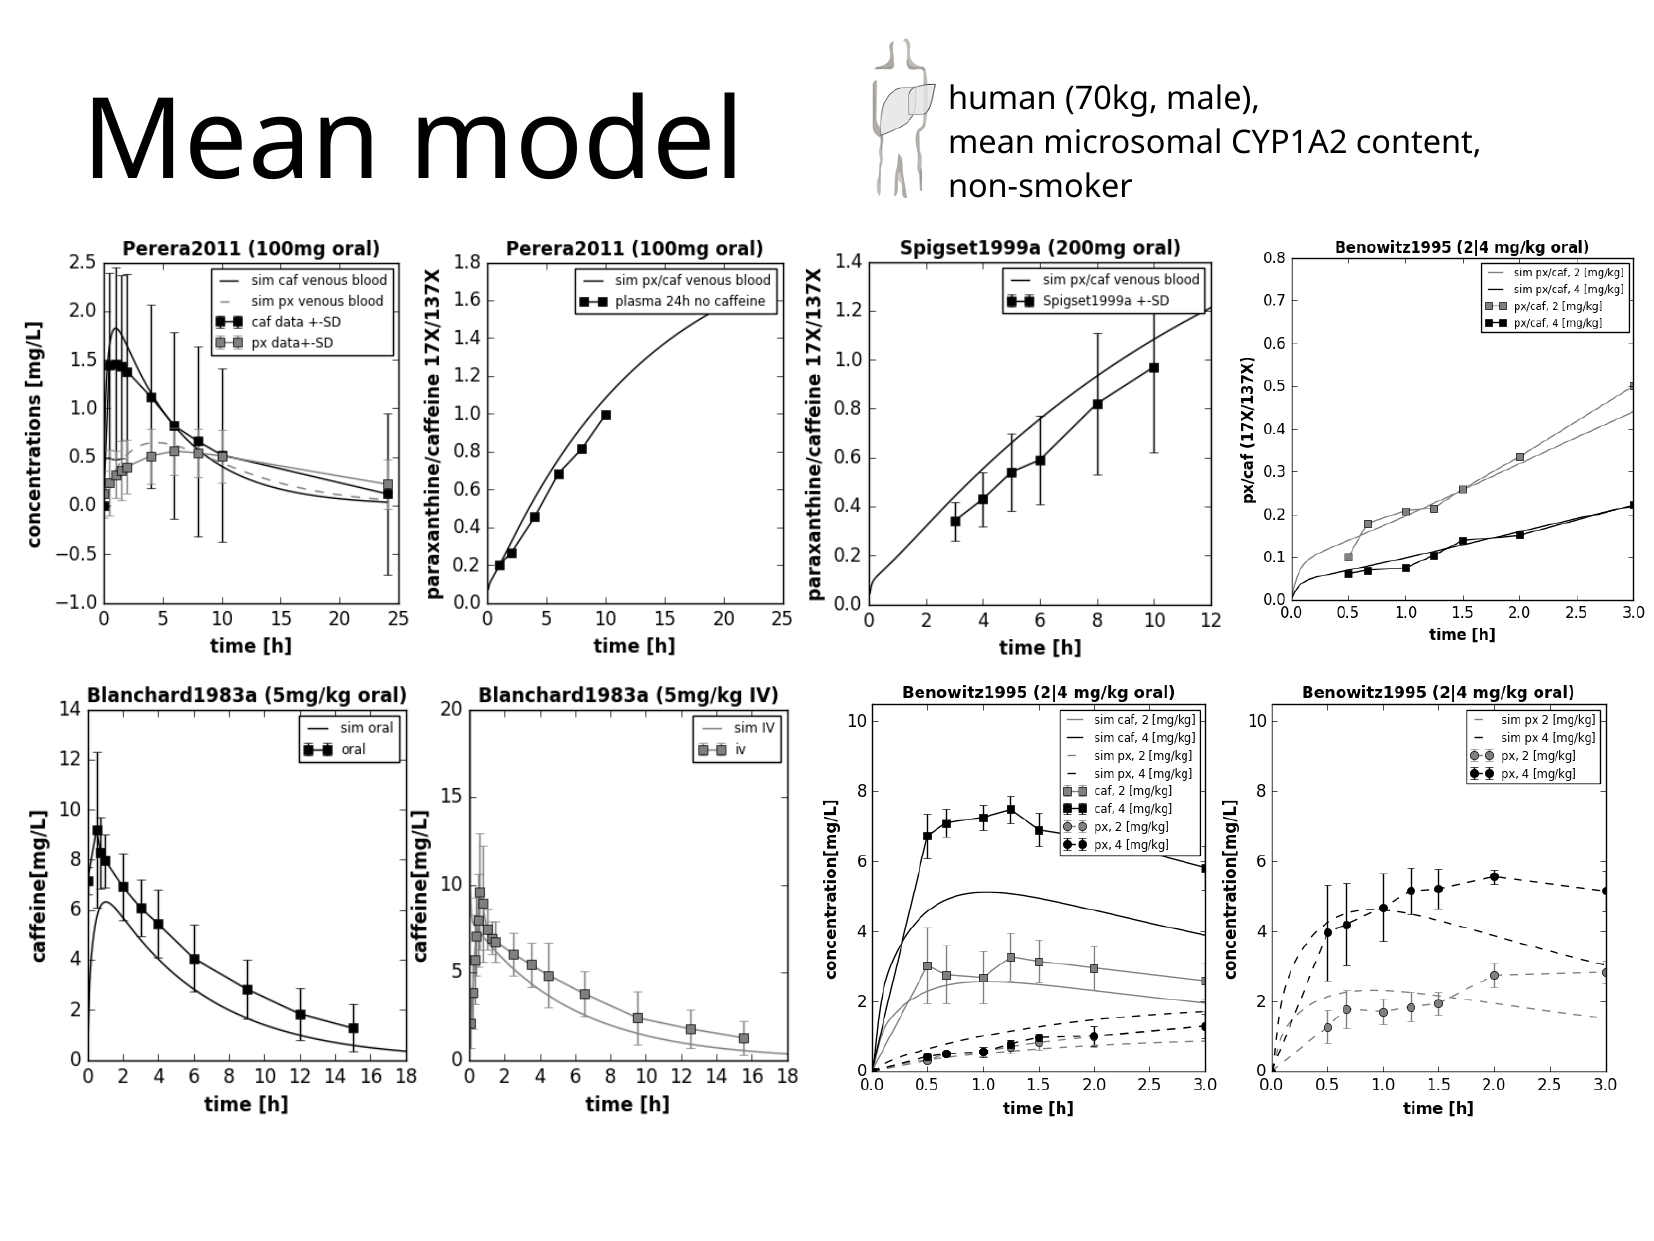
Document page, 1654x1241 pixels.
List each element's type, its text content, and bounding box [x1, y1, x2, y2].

list human (70kg, male), mean microsomal CYP1A2 content, non-smoker [948, 74, 1483, 210]
title Mean model [82, 31, 1571, 231]
picture [867, 32, 937, 198]
picture [813, 675, 1626, 1126]
picture [15, 228, 1653, 669]
picture [18, 675, 810, 1126]
